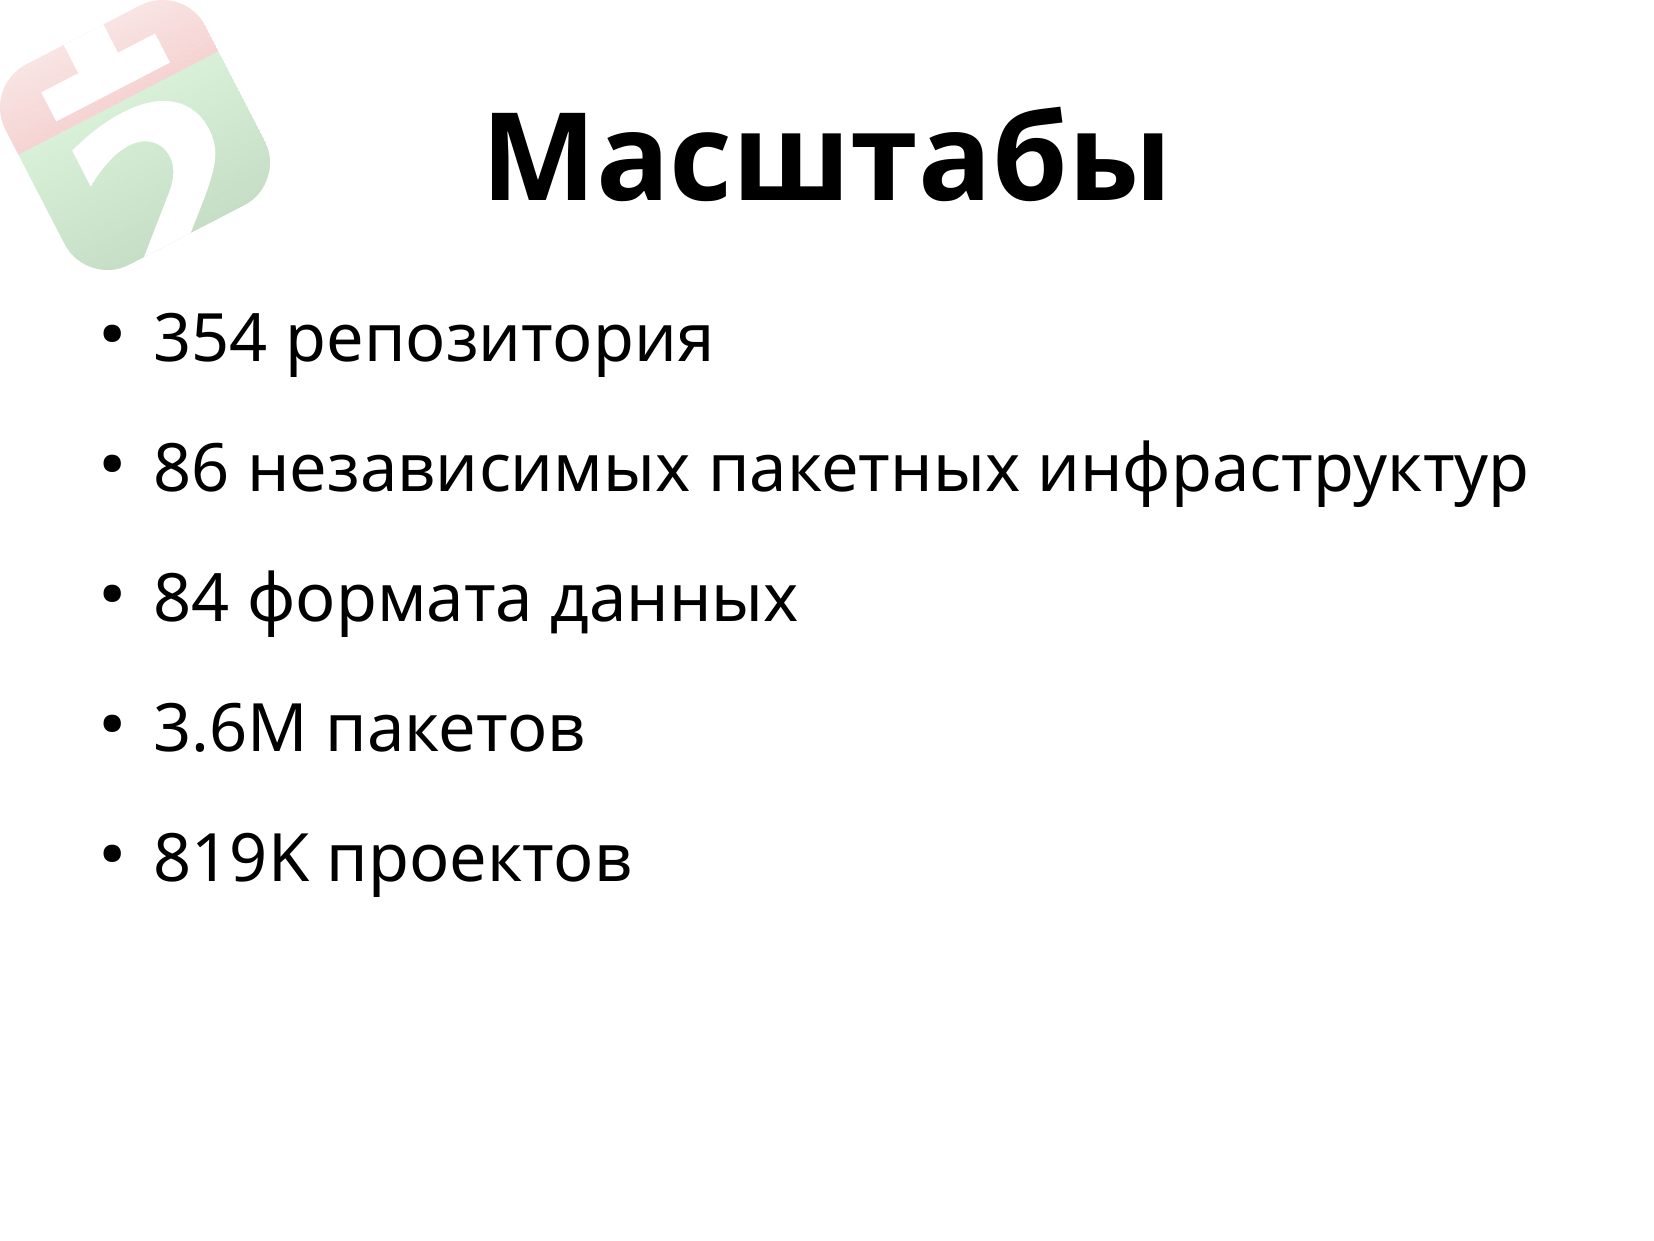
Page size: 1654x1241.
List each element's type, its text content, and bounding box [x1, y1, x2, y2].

list 354 репозитория 86 независимых пакетных инфраструктур 84 формата данных 3.6M пакетов 819K проектов [82, 290, 1571, 1155]
title Масштабы [82, 49, 1571, 257]
